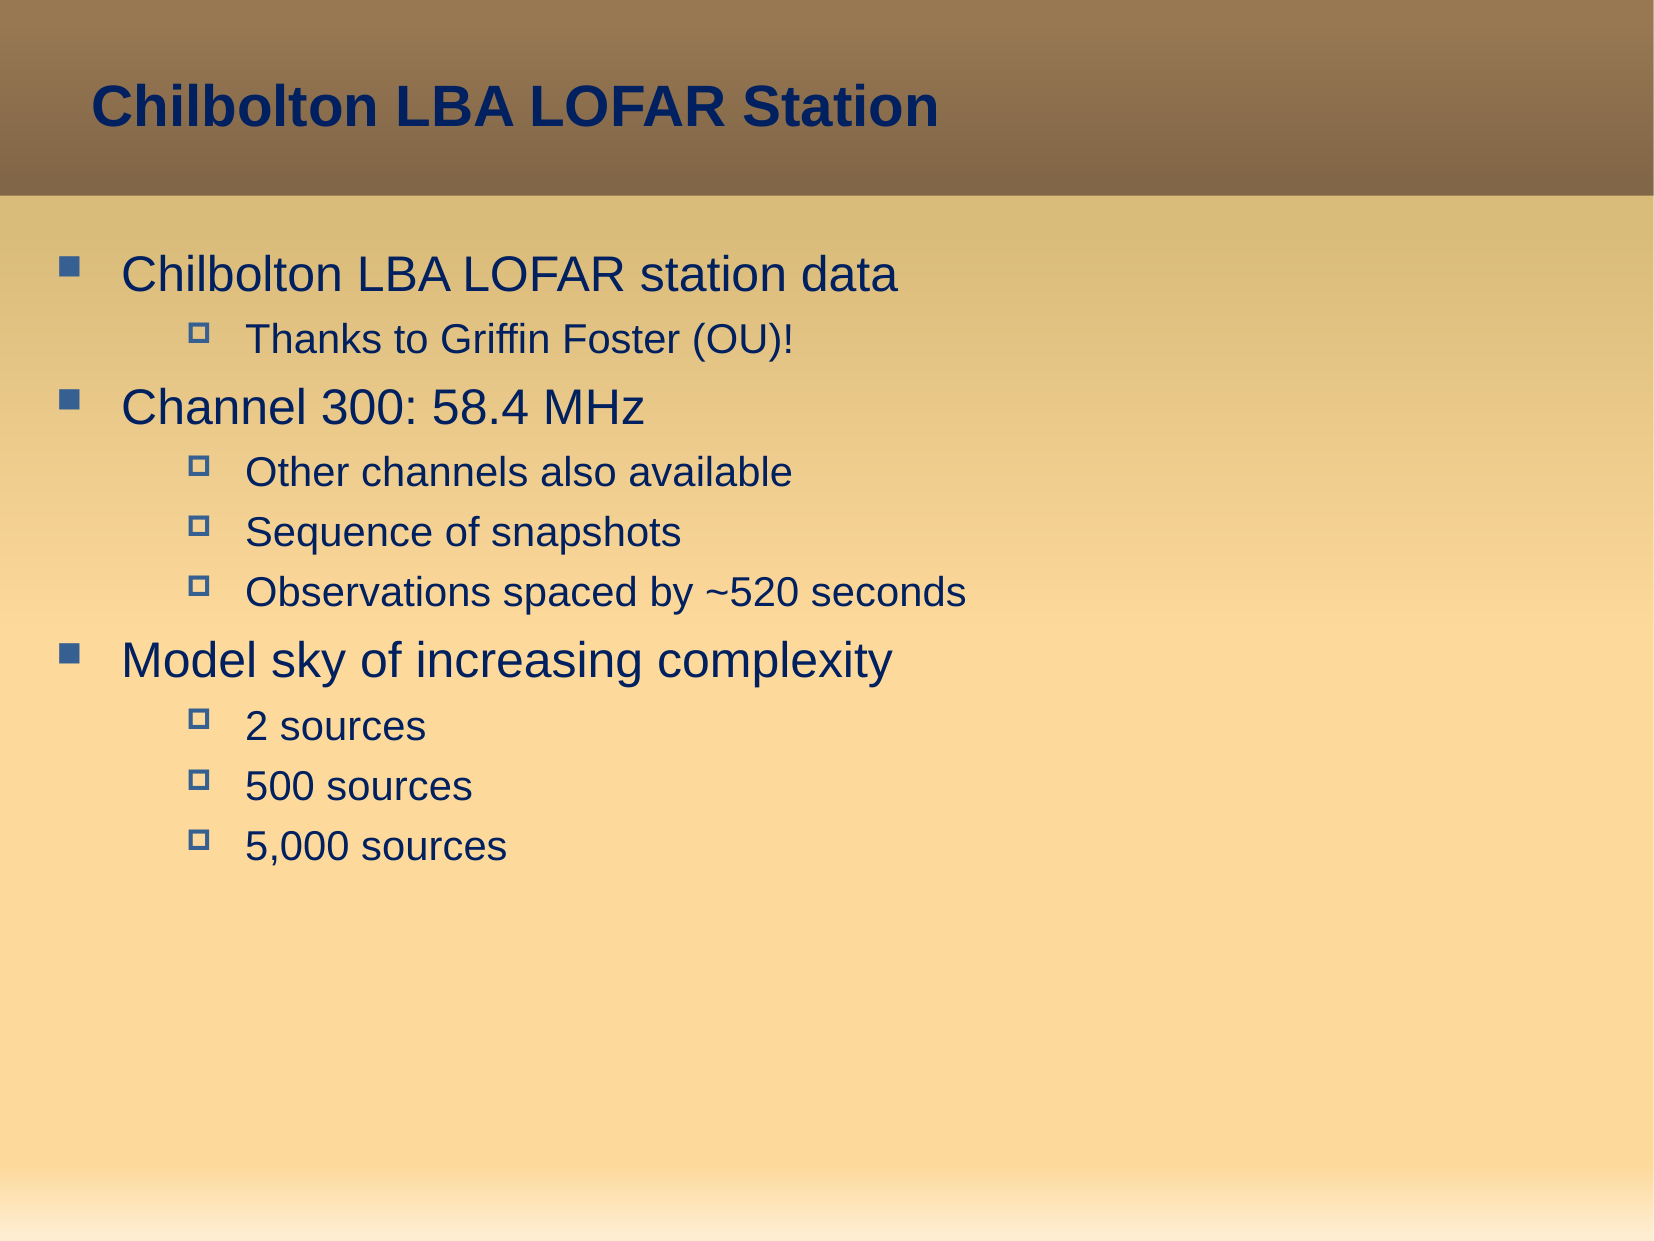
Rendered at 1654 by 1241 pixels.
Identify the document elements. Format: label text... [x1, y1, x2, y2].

list Chilbolton LBA LOFAR station data Thanks to Griffin Foster (OU)! Channel 300: 58.4 MHz Other channels also available Sequence of snapshots Observations spaced by ~520 seconds Model sky of increasing complexity 2 sources 500 sources 5,000 sources [41, 233, 1613, 1069]
title Chilbolton LBA LOFAR Station [76, 0, 1565, 208]
picture [0, 0, 1654, 1241]
